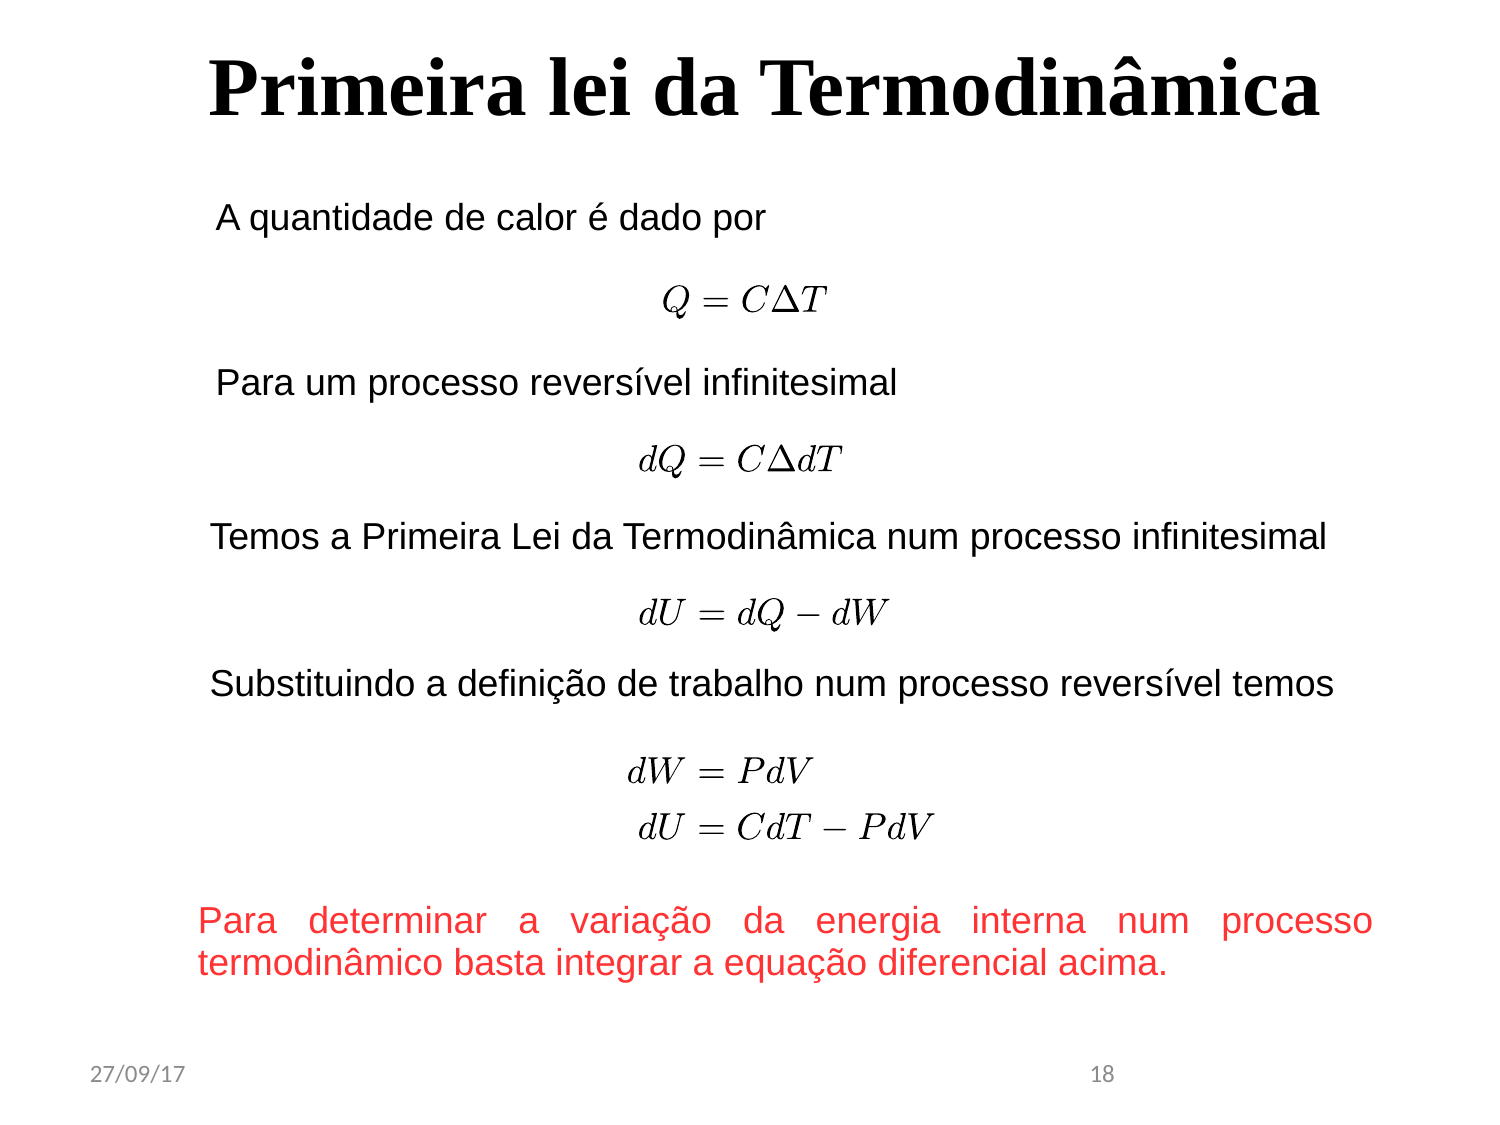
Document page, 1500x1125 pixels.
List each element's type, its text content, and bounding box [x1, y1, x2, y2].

text_box Para determinar a variação da energia interna num processo termodinâmico basta integrar a equação diferencial acima. [183, 891, 1388, 991]
text_box Temos a Primeira Lei da Termodinâmica num processo infinitesimal [194, 507, 1353, 565]
text_box [637, 444, 844, 479]
text_box Substituindo a definição de trabalho num processo reversível temos [194, 655, 1365, 713]
text_box [626, 756, 936, 843]
text_box 27/09/17 [74, 1042, 425, 1103]
text_box Para um processo reversível infinitesimal [200, 354, 922, 412]
text_box Primeira lei da Termodinâmica [193, 24, 1274, 140]
text_box [661, 284, 828, 319]
text_box <número> [1074, 1042, 1425, 1103]
text_box A quantidade de calor é dado por [200, 188, 792, 246]
text_box [638, 598, 891, 632]
